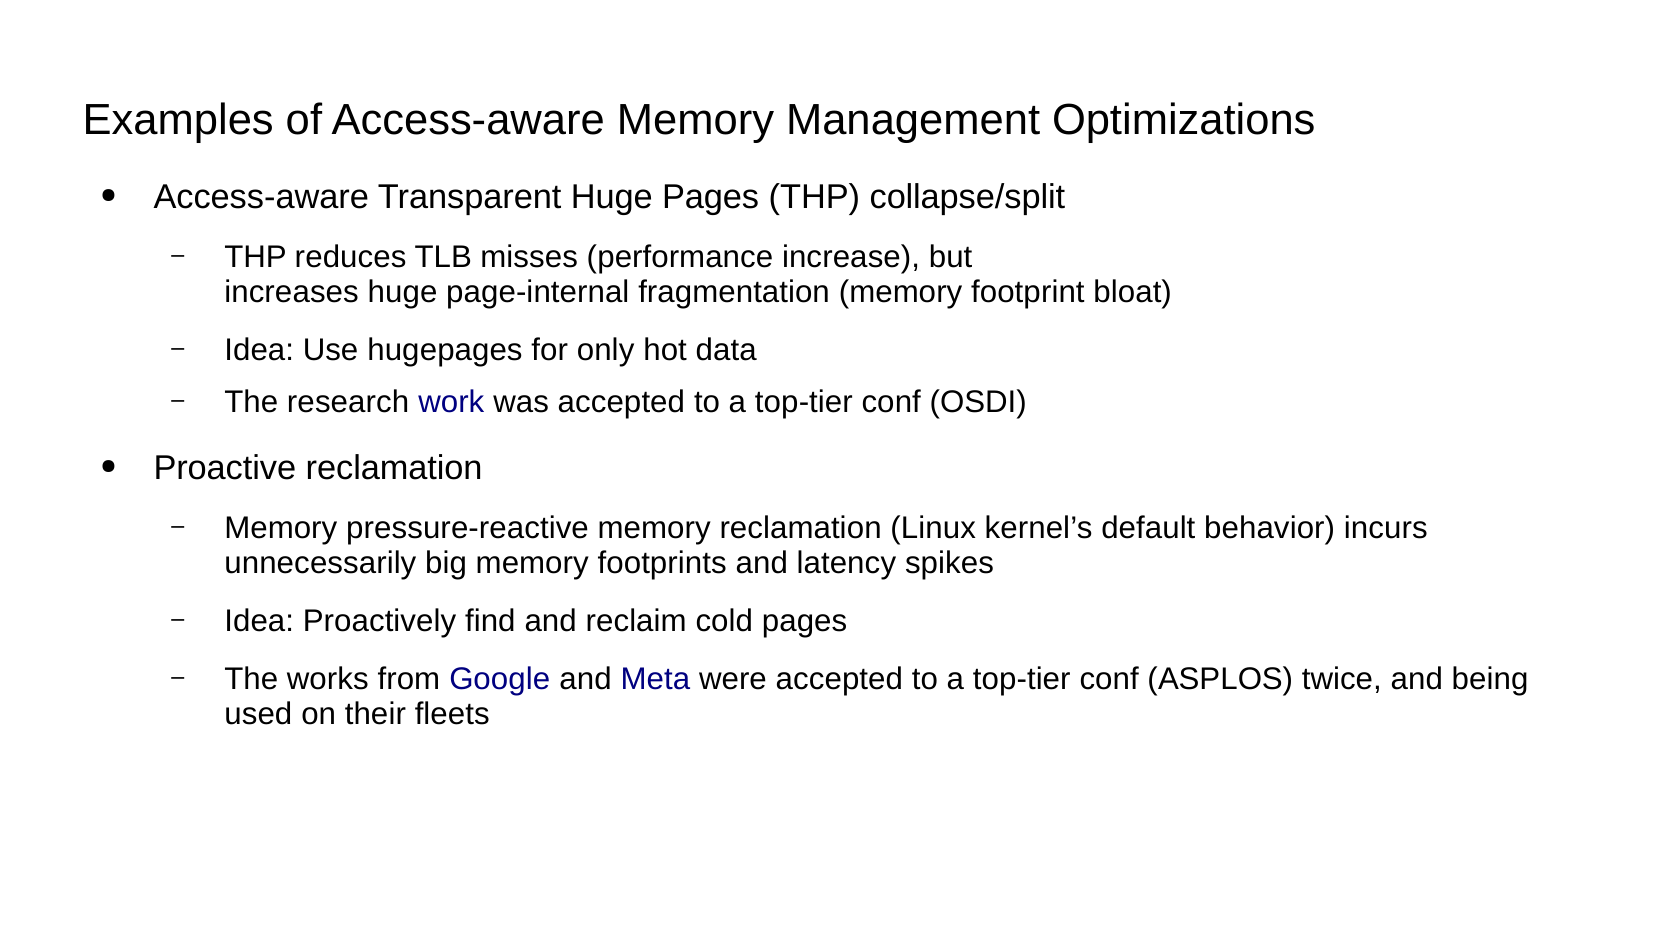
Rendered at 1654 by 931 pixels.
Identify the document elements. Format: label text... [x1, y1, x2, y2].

title Examples of Access-aware Memory Management Optimizations [82, 81, 1571, 157]
list Access-aware Transparent Huge Pages (THP) collapse/split THP reduces TLB misses (performance increase), but increases huge page-internal fragmentation (memory footprint bloat) Idea: Use hugepages for only hot data The research work was accepted to a top-tier conf (OSDI) Proactive reclamation Memory pressure-reactive memory reclamation (Linux kernel’s default behavior) incurs unnecessarily big memory footprints and latency spikes Idea: Proactively find and reclaim cold pages The works from Google and Meta were accepted to a top-tier conf (ASPLOS) twice, and being used on their fleets [82, 177, 1571, 833]
